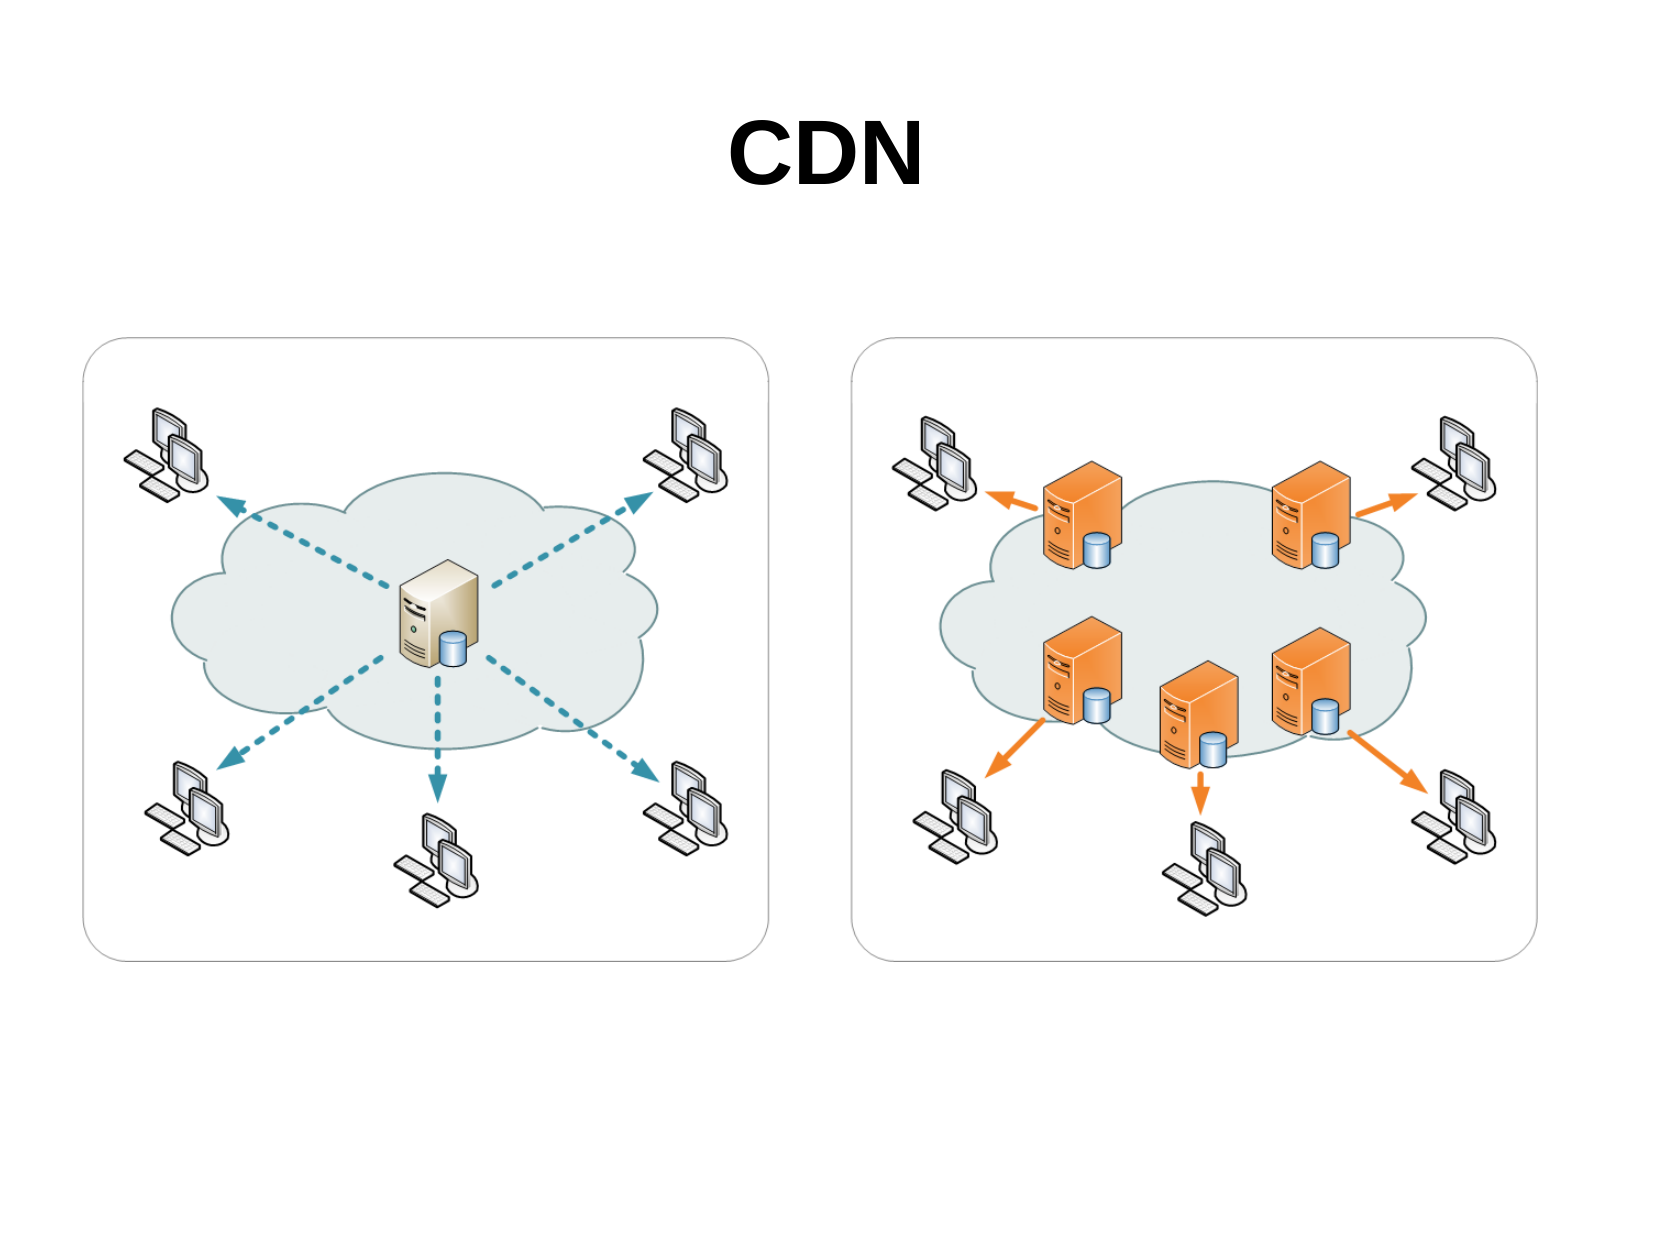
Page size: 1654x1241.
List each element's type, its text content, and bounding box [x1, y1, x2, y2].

picture [82, 337, 1538, 962]
title CDN [82, 49, 1571, 257]
